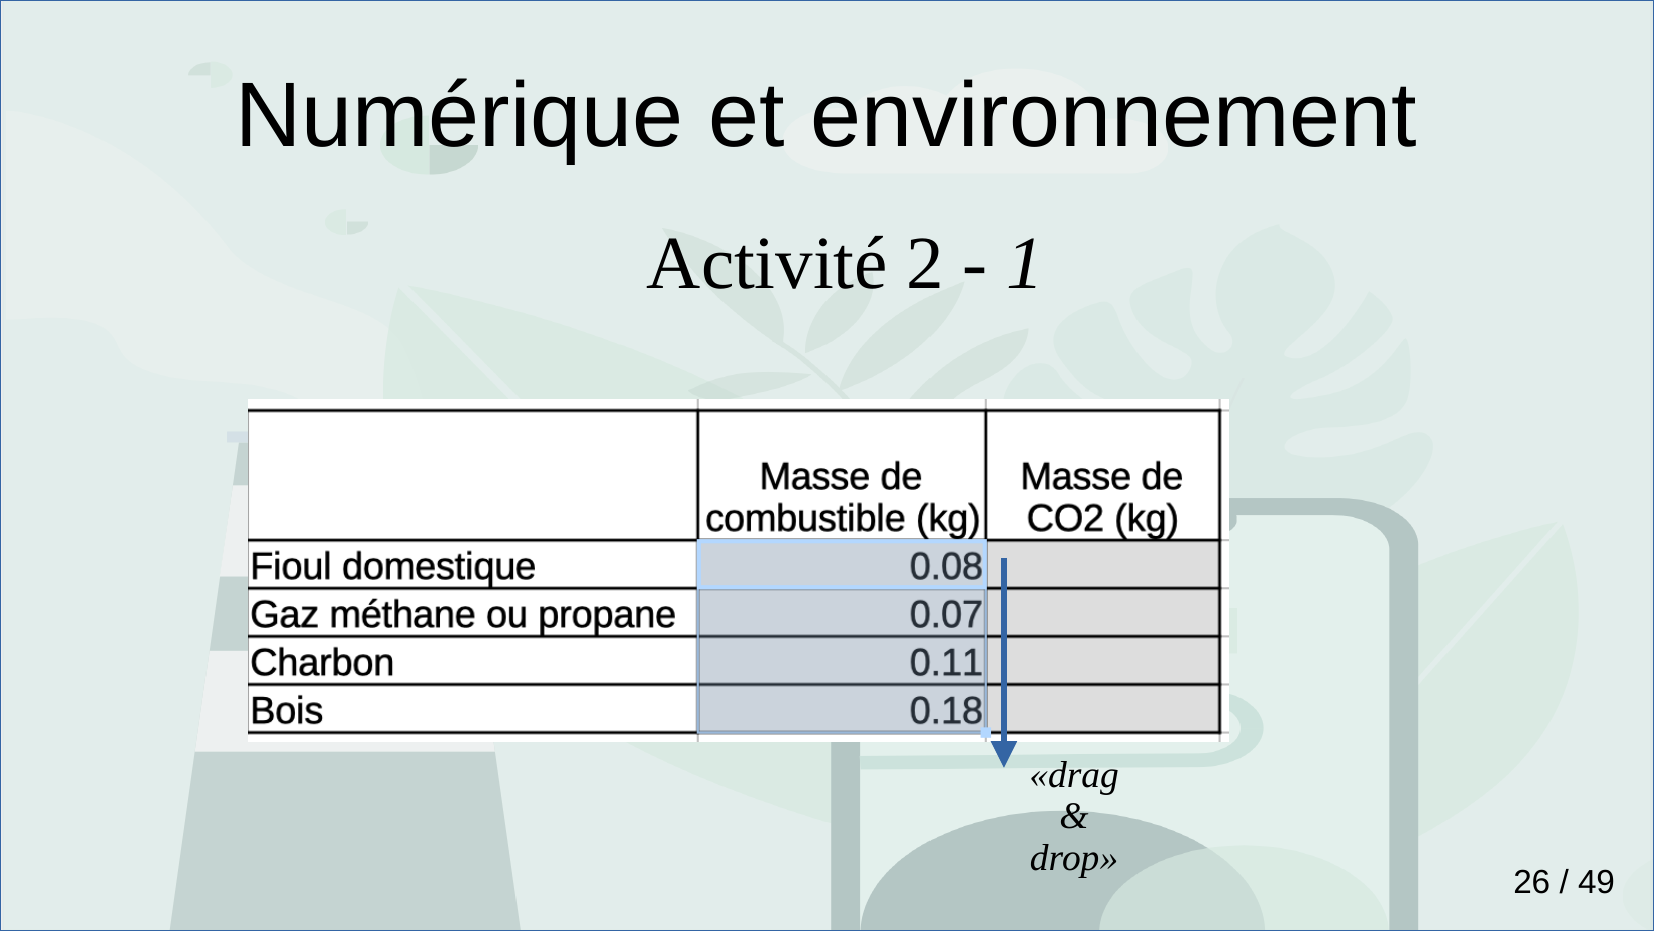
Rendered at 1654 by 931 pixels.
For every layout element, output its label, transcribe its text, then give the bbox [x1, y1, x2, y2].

text_box Activité 2 - 1 [574, 214, 1117, 396]
text_box «drag & drop» [996, 746, 1152, 886]
title Numérique et environnement [82, 37, 1571, 193]
picture [248, 399, 1229, 742]
text_box [0, 0, 1654, 931]
text_box <number> / 49 [1341, 855, 1630, 926]
